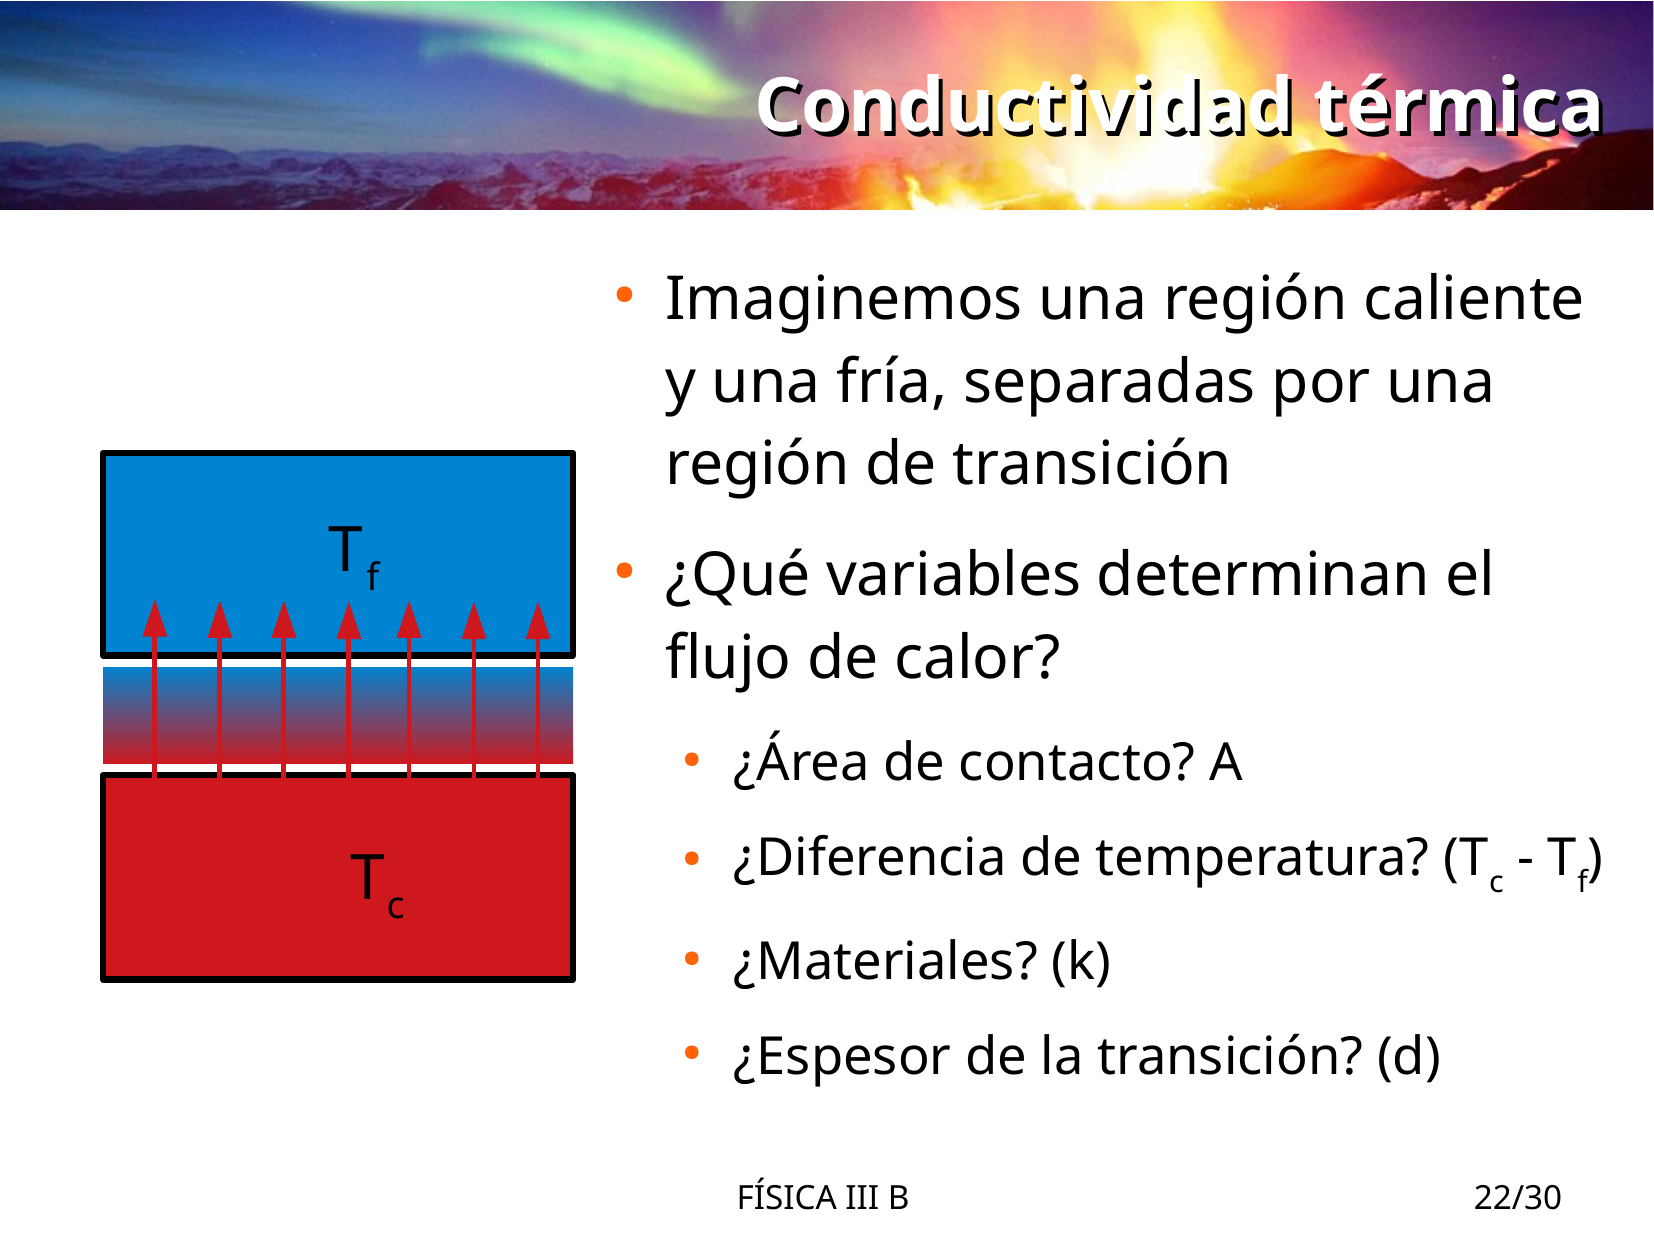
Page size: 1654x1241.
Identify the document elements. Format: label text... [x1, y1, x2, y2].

text_box [222, 667, 281, 764]
text_box [351, 667, 407, 764]
title Conductividad térmica [45, 15, 1606, 191]
text_box [102, 775, 574, 980]
text_box [540, 667, 574, 764]
chart [342, 839, 412, 927]
list Imaginemos una región caliente y una fría, separadas por una región de transición ¿Qué variables determinan el flujo de calor? ¿Área de contacto? A ¿Diferencia de temperatura? (Tc - Tf) ¿Materiales? (k) ¿Espesor de la transición? (d) [596, 255, 1606, 1156]
picture [0, 1, 1654, 210]
text_box [411, 667, 472, 764]
chart [321, 511, 387, 600]
text_box [102, 453, 574, 656]
text_box [286, 667, 346, 764]
text_box [476, 667, 536, 764]
text_box [157, 667, 217, 764]
text_box [103, 667, 152, 764]
